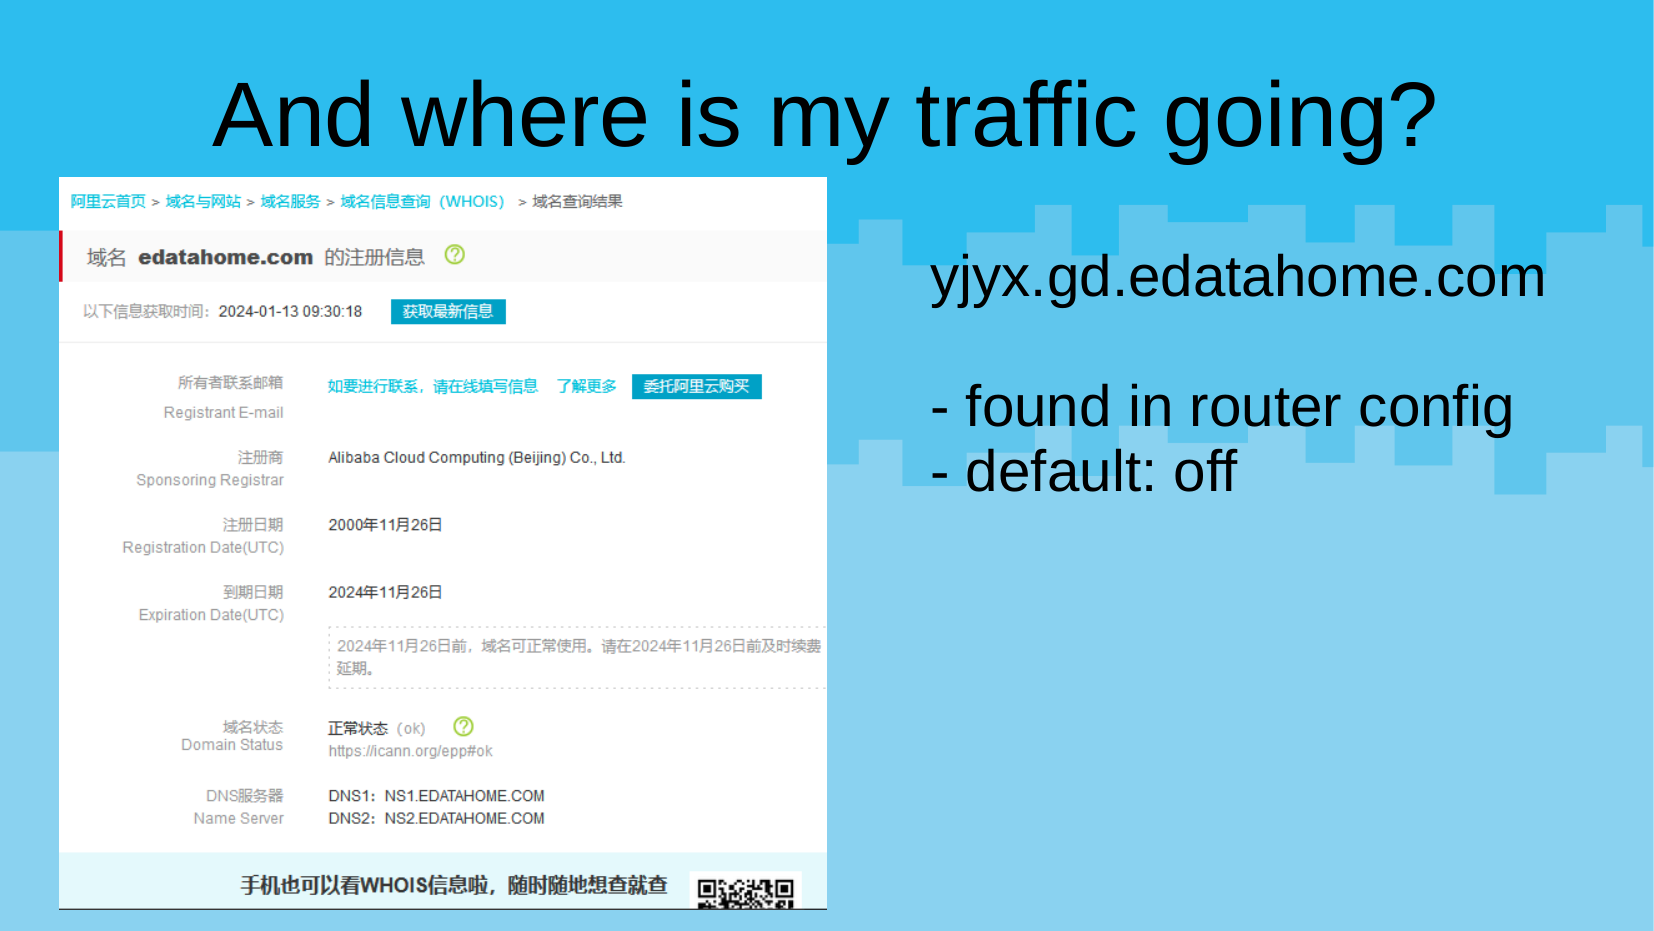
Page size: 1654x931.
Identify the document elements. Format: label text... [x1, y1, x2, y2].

title And where is my traffic going? [82, 37, 1571, 193]
text_box yjyx.gd.edatahome.com - found in router config - default: off [915, 236, 1595, 886]
picture [0, 0, 1654, 931]
